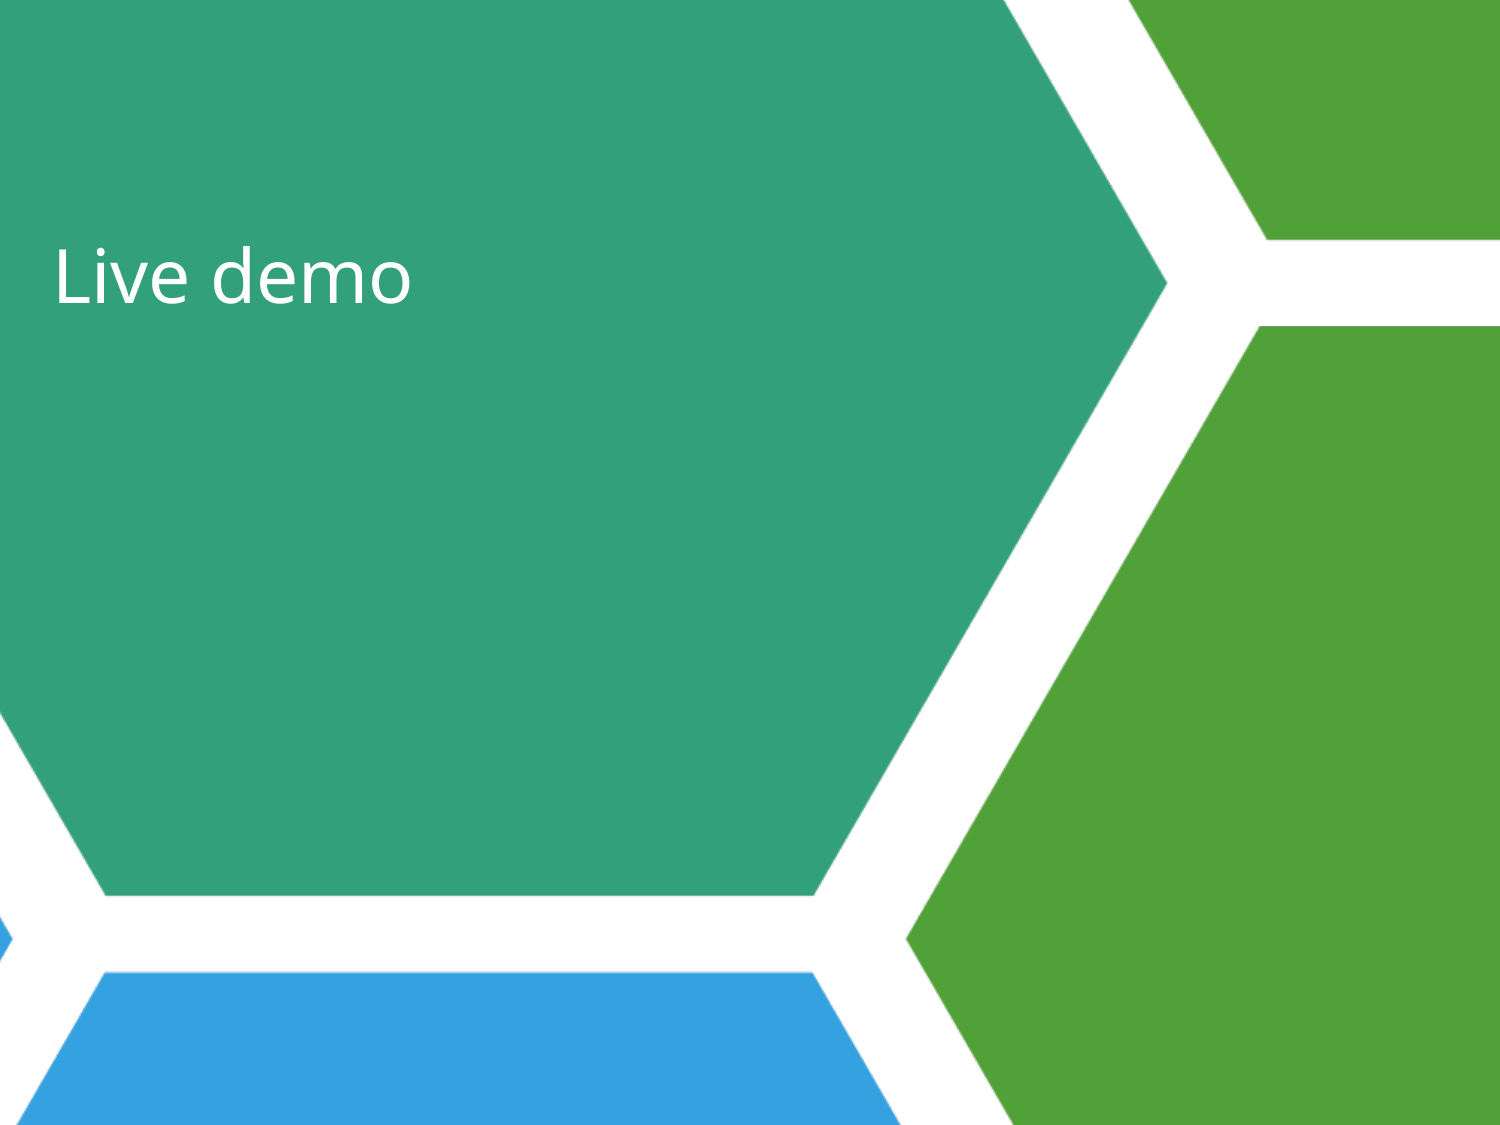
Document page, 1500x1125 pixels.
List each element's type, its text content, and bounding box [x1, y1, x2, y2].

picture [0, 0, 1500, 1125]
title Live demo [52, 147, 1099, 401]
